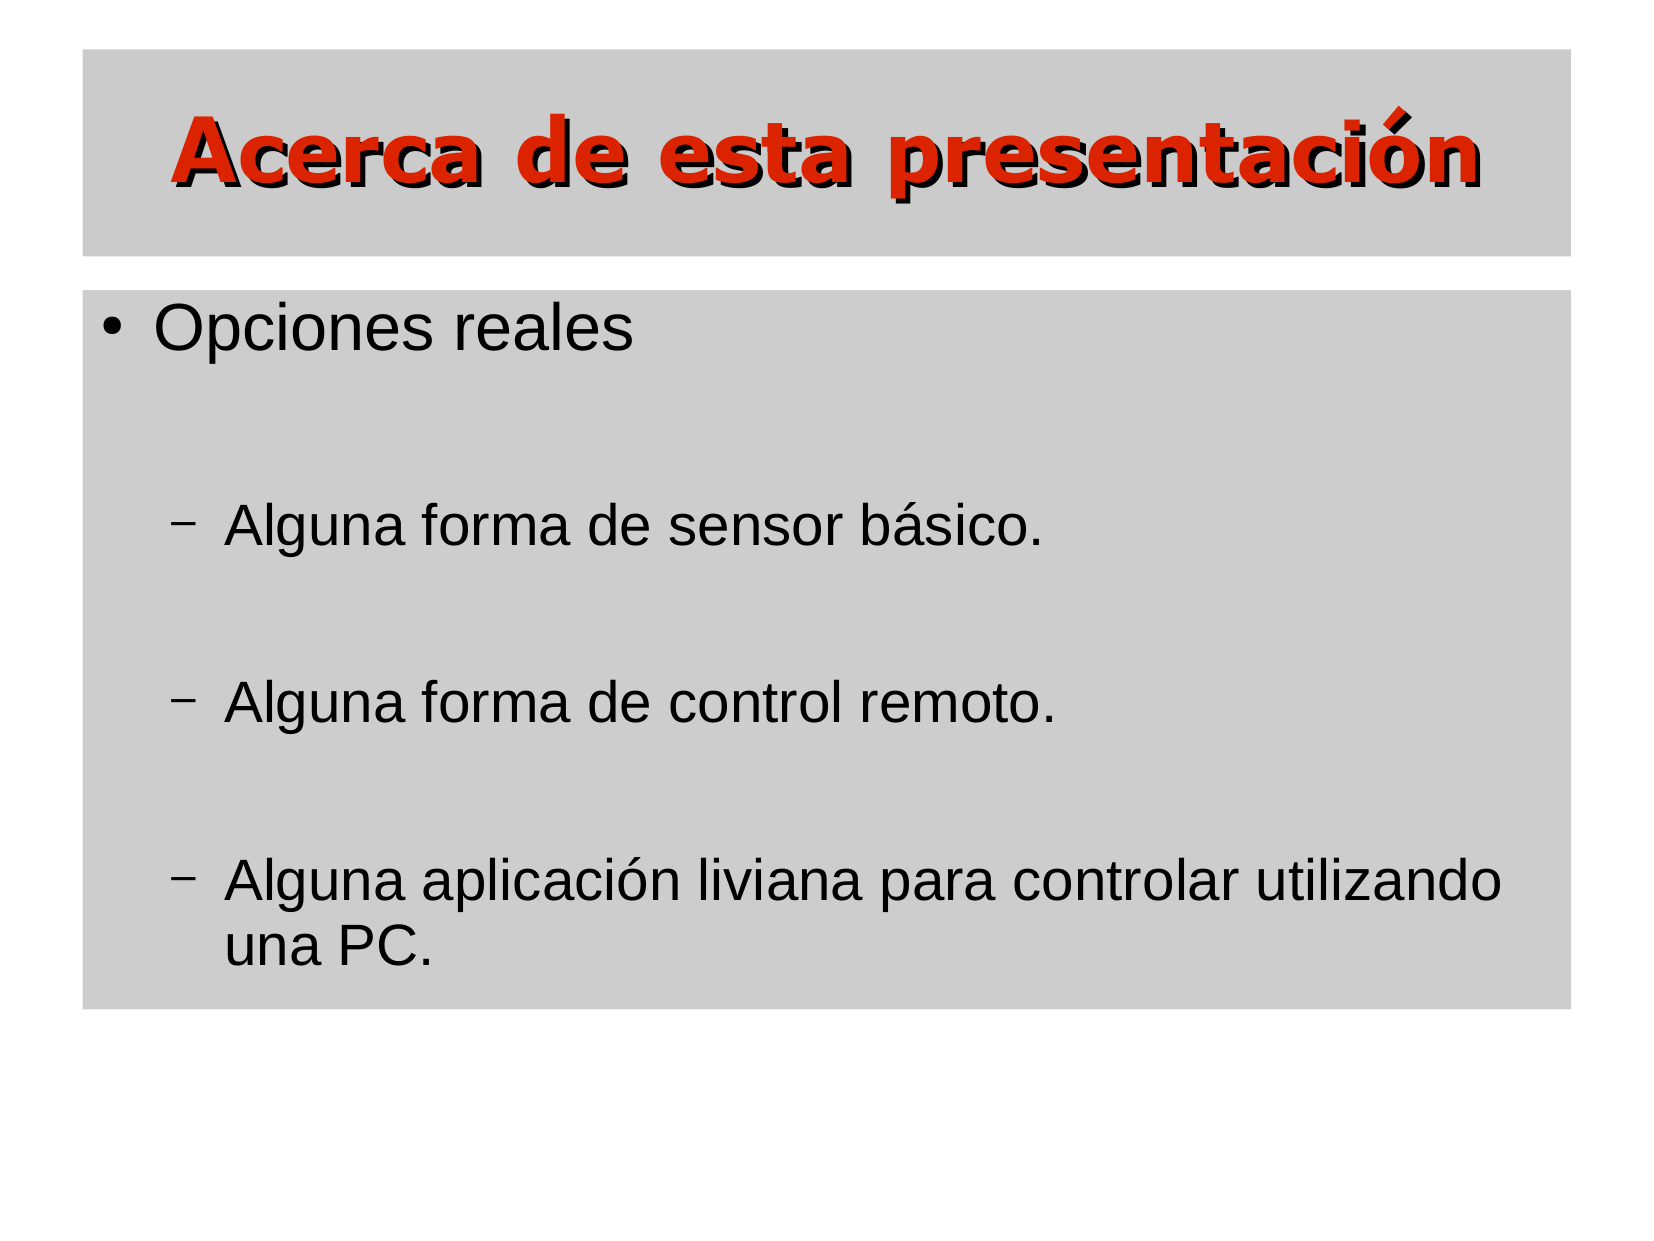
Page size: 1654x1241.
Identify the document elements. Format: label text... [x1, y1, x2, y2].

list Opciones reales Alguna forma de sensor básico. Alguna forma de control remoto. Alguna aplicación liviana para controlar utilizando una PC. [82, 290, 1571, 1010]
title Acerca de esta presentación [82, 49, 1571, 257]
